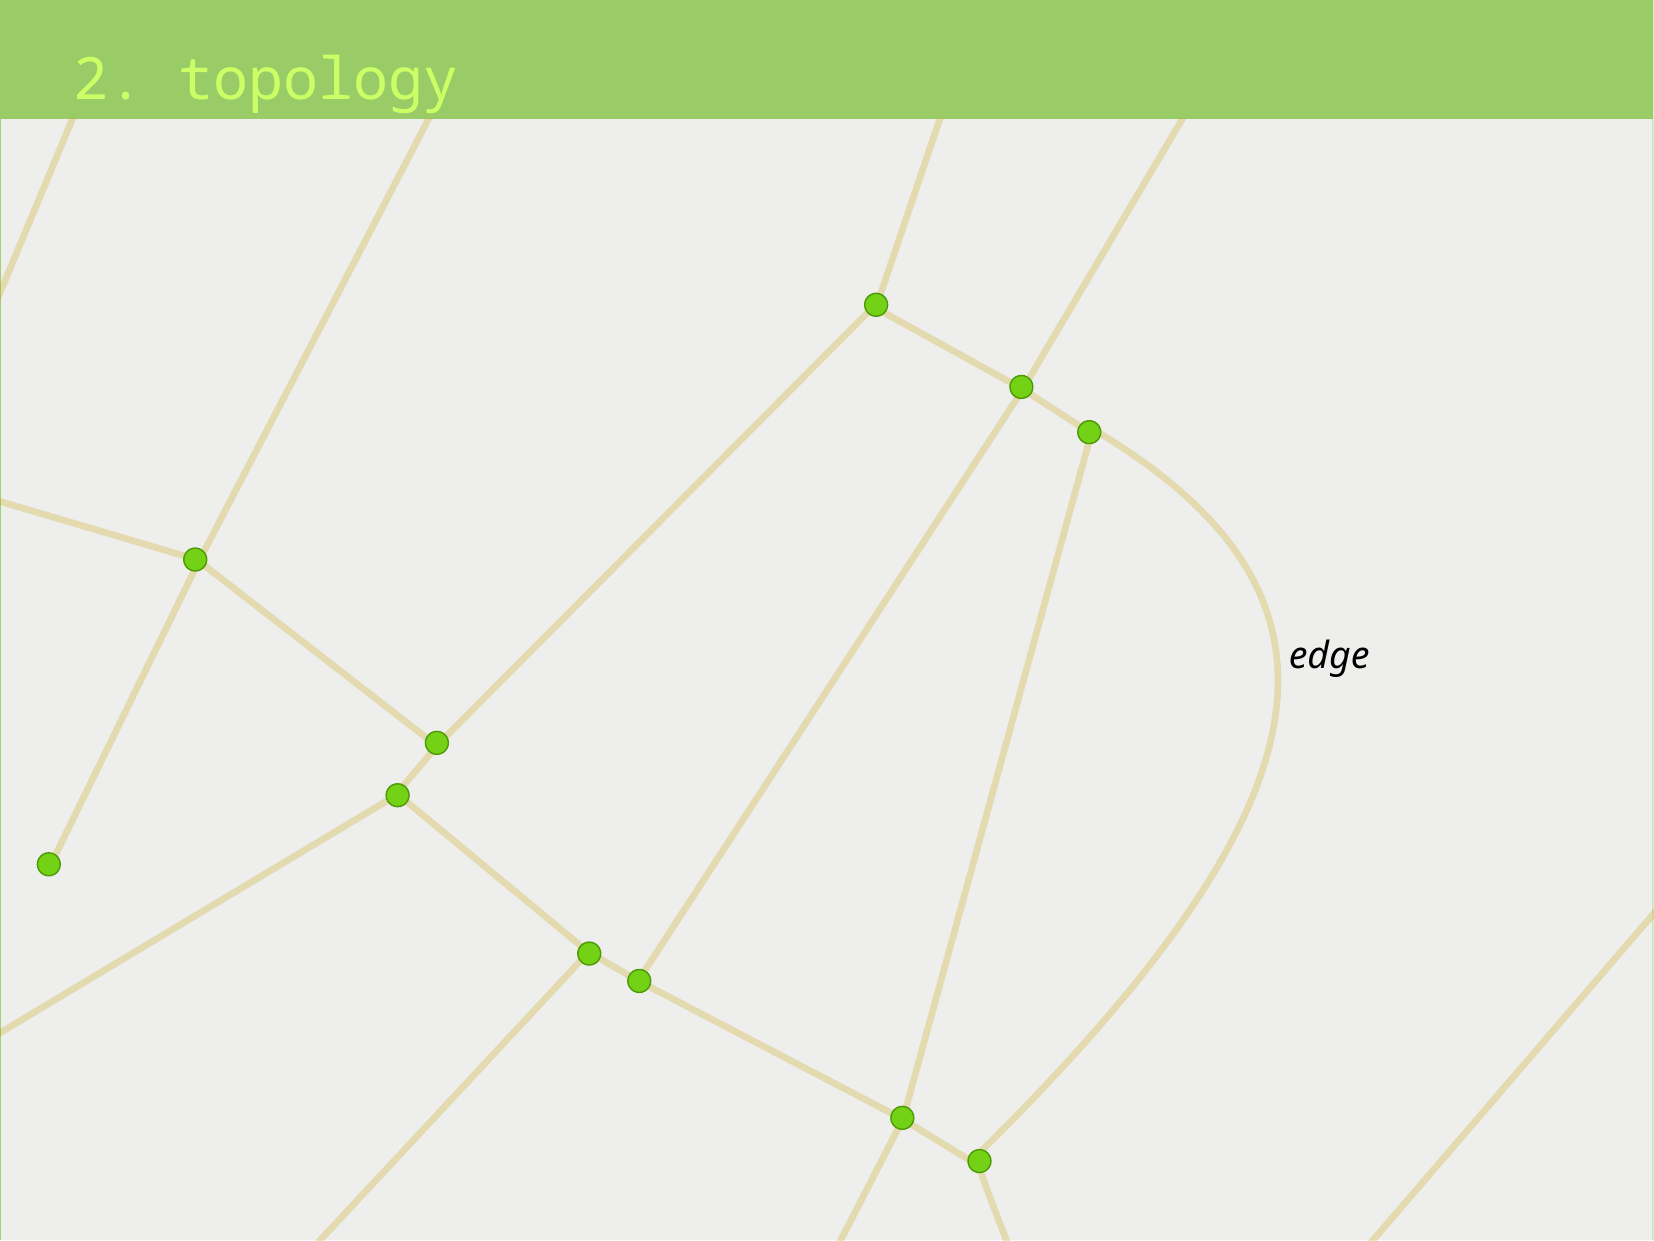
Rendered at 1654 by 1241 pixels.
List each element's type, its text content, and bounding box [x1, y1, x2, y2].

text_box 2. topology [59, 29, 474, 115]
text_box edge [1273, 621, 1375, 694]
picture [0, 118, 1654, 1241]
